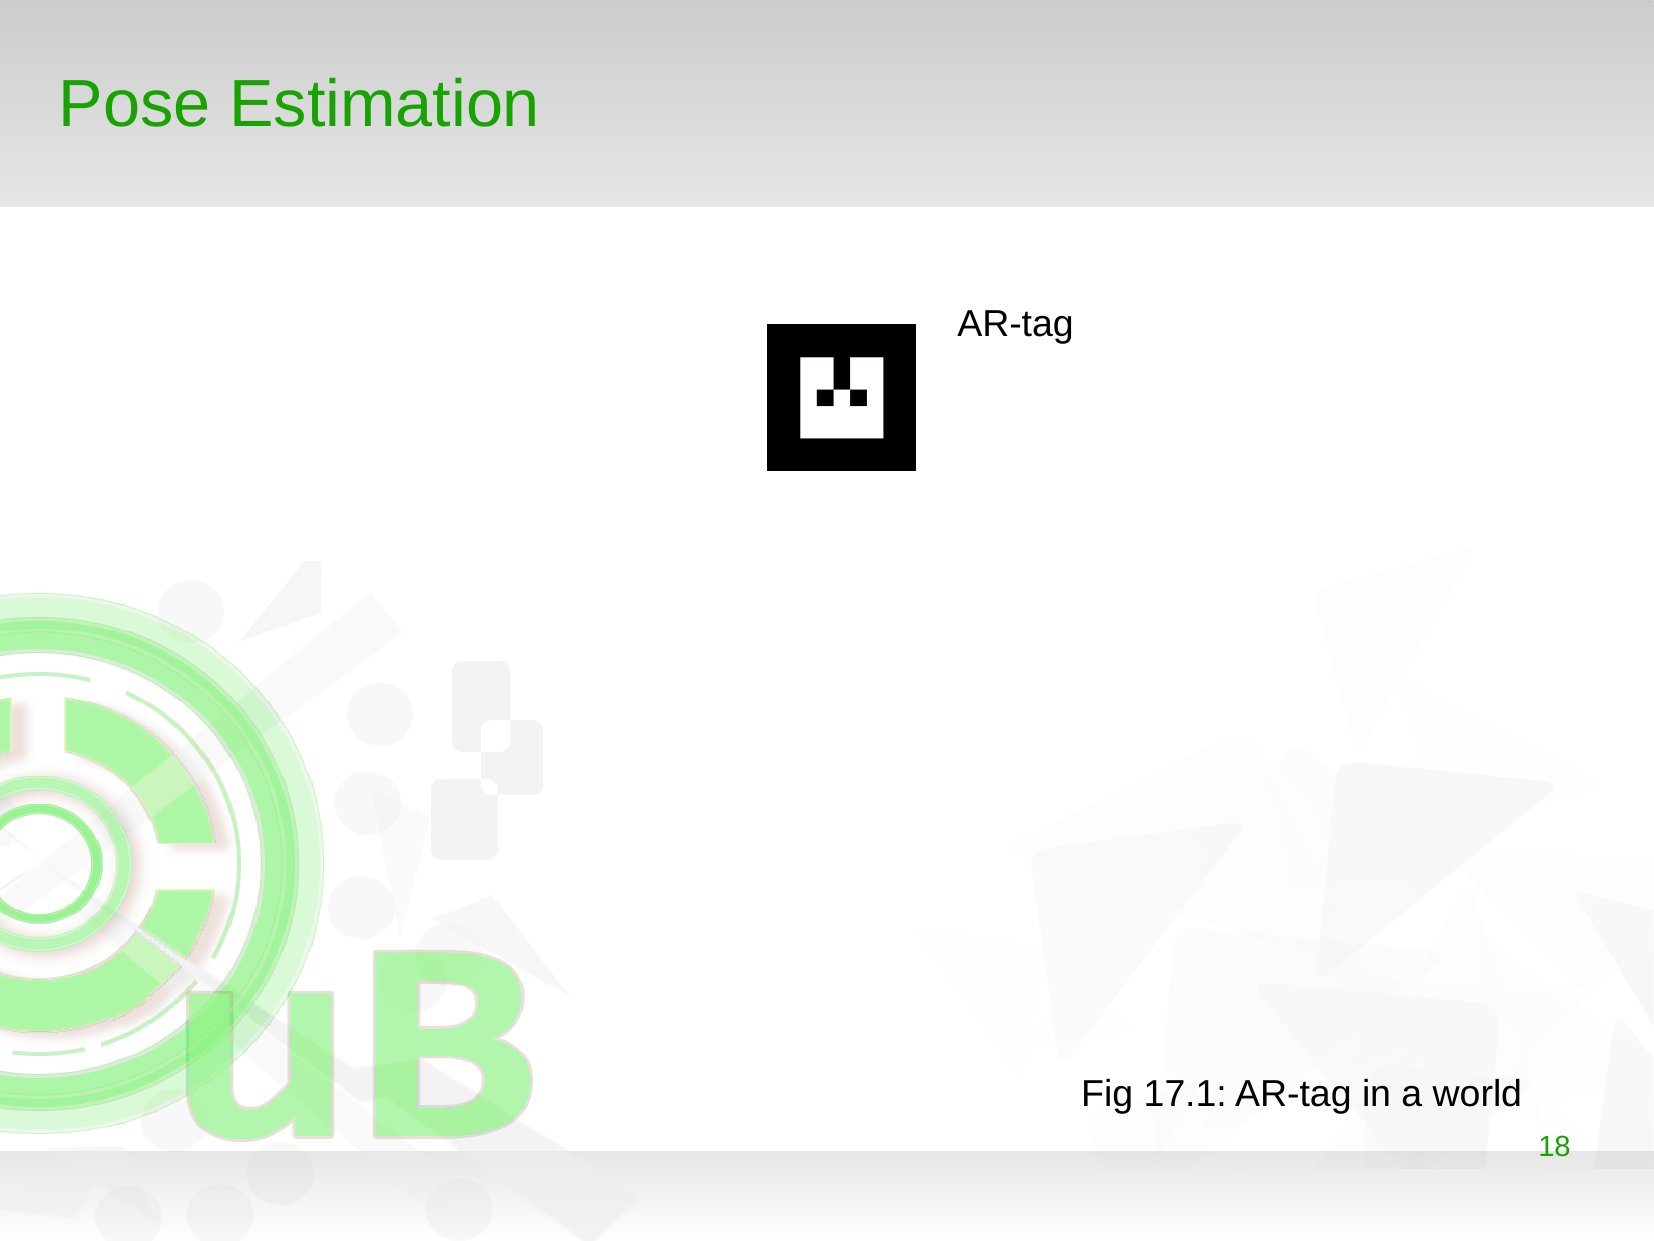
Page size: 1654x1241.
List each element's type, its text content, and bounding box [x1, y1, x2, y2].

text_box AR-tag [942, 295, 1089, 353]
title Pose Estimation [59, 19, 1595, 188]
text_box Fig 17.1: AR-tag in a world [1066, 1065, 1538, 1123]
picture [767, 324, 916, 471]
picture [915, 548, 1654, 1169]
